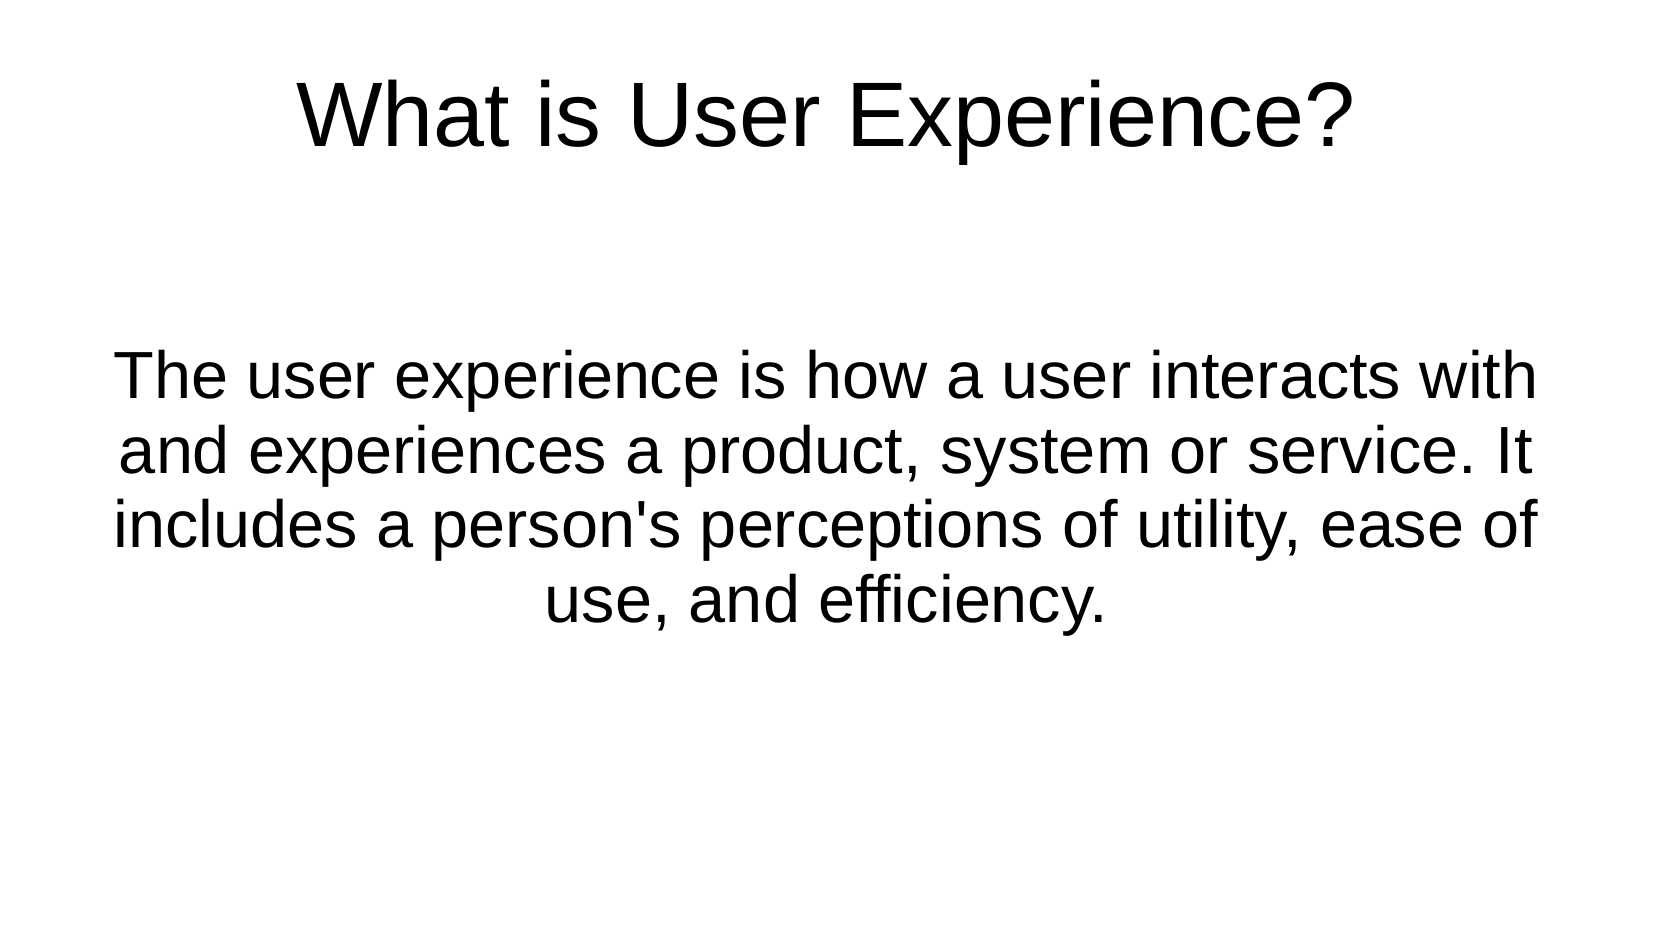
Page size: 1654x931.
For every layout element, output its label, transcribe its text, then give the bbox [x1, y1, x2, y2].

subtitle The user experience is how a user interacts with and experiences a product, system or service. It includes a person's perceptions of utility, ease of use, and efficiency. [82, 217, 1571, 758]
title What is User Experience? [82, 37, 1571, 193]
